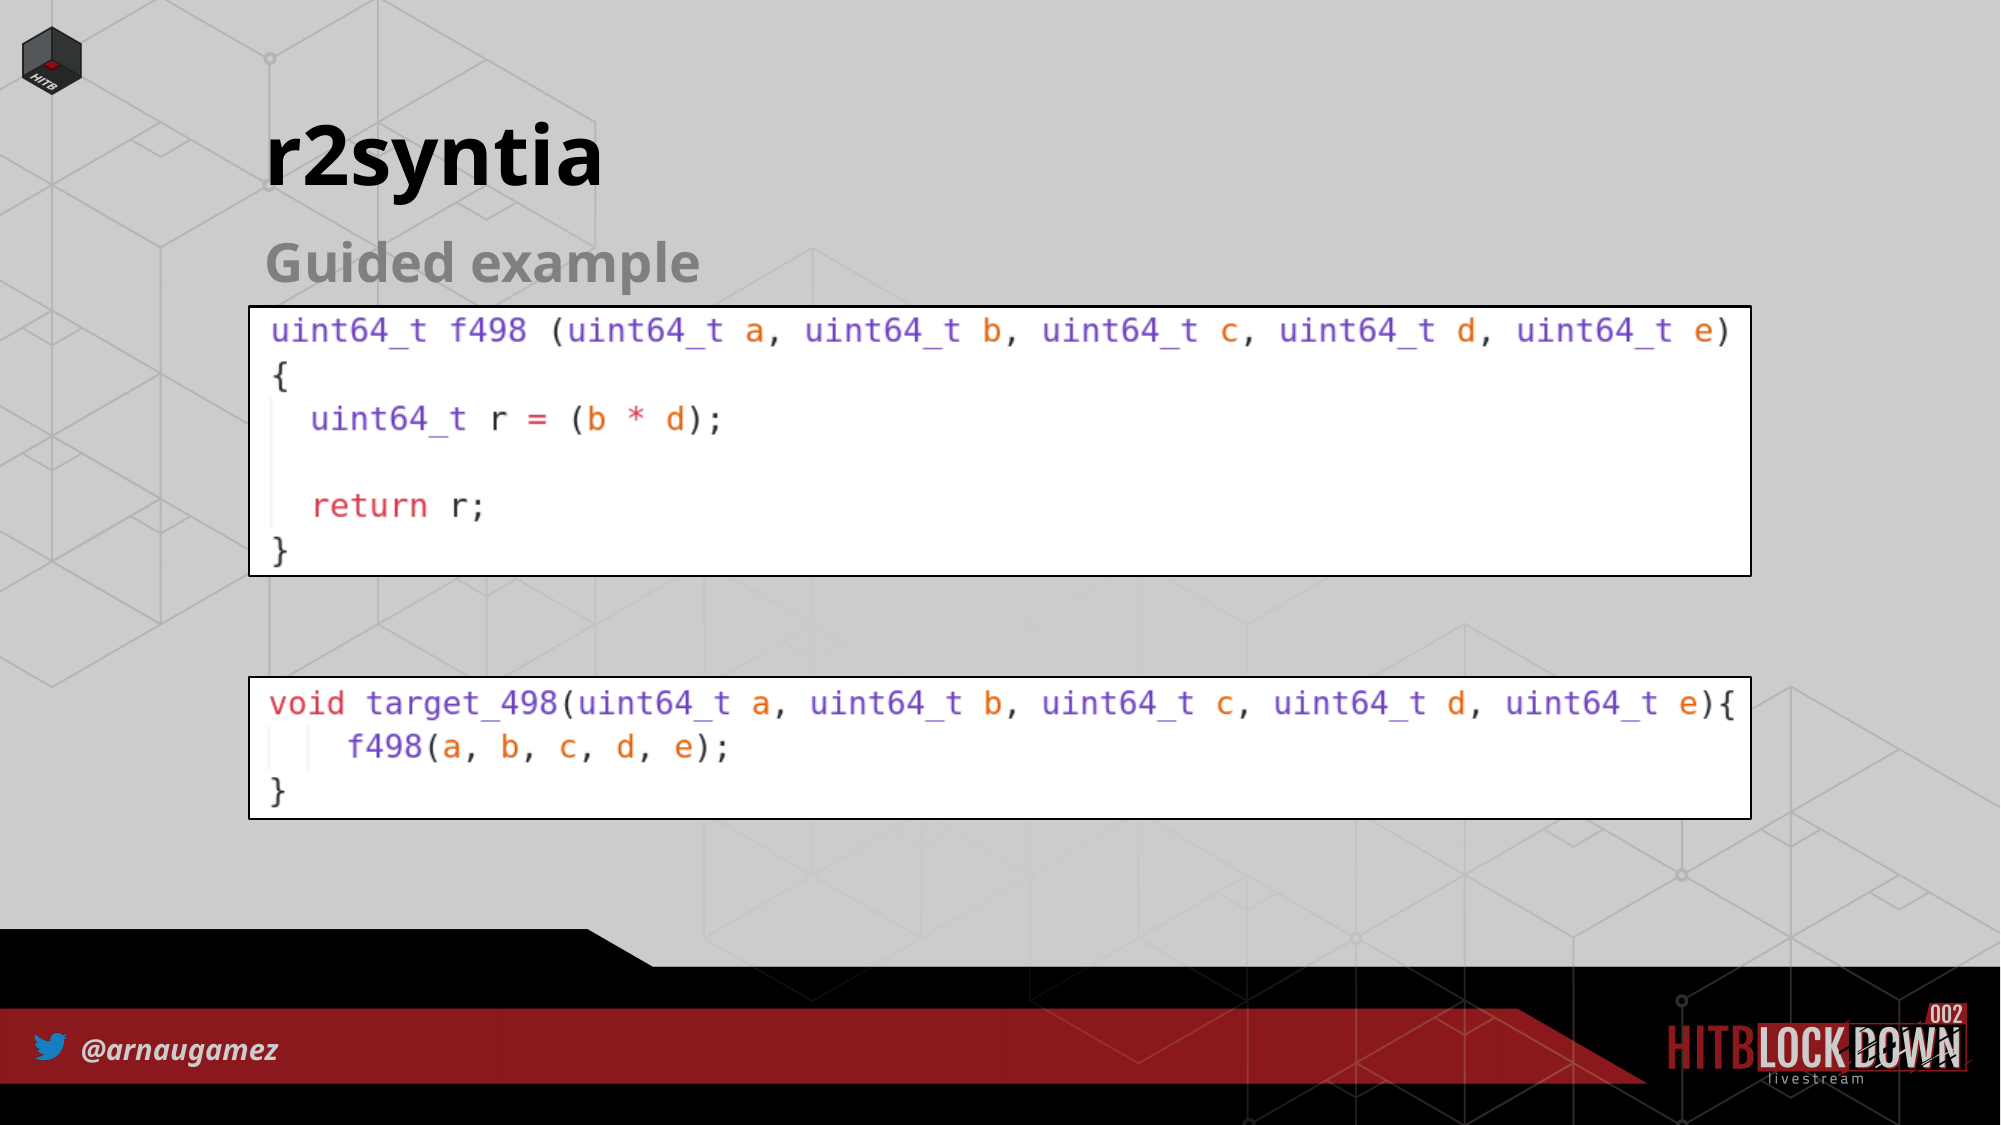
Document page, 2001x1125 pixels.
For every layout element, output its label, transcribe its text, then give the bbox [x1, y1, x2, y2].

text_box [0, 0, 2000, 1125]
text_box Guided example [249, 227, 1790, 322]
title r2syntia [249, 108, 1750, 210]
picture [249, 678, 1750, 818]
picture [249, 307, 1750, 575]
